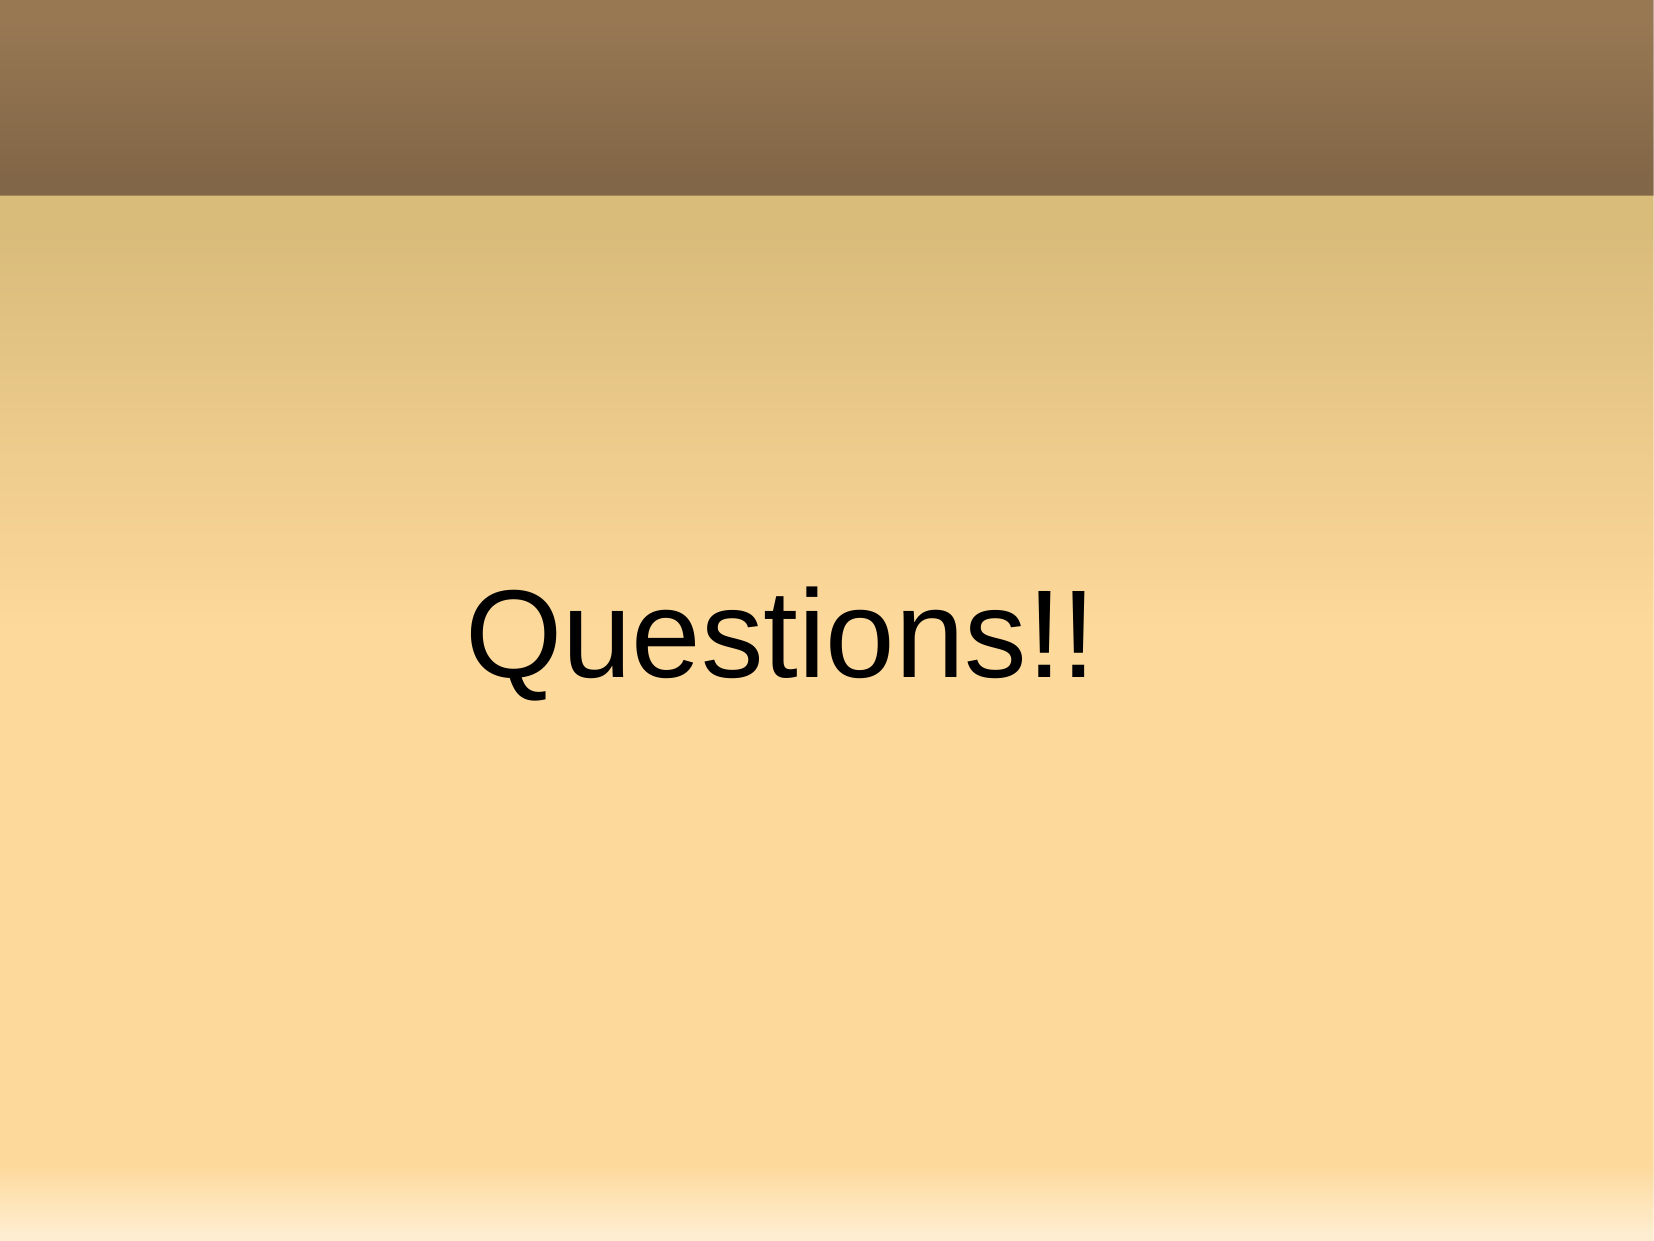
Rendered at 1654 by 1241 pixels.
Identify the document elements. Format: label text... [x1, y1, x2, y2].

picture [0, 0, 1654, 1241]
list Questions!! [82, 290, 1571, 1094]
title [76, 1, 1565, 207]
